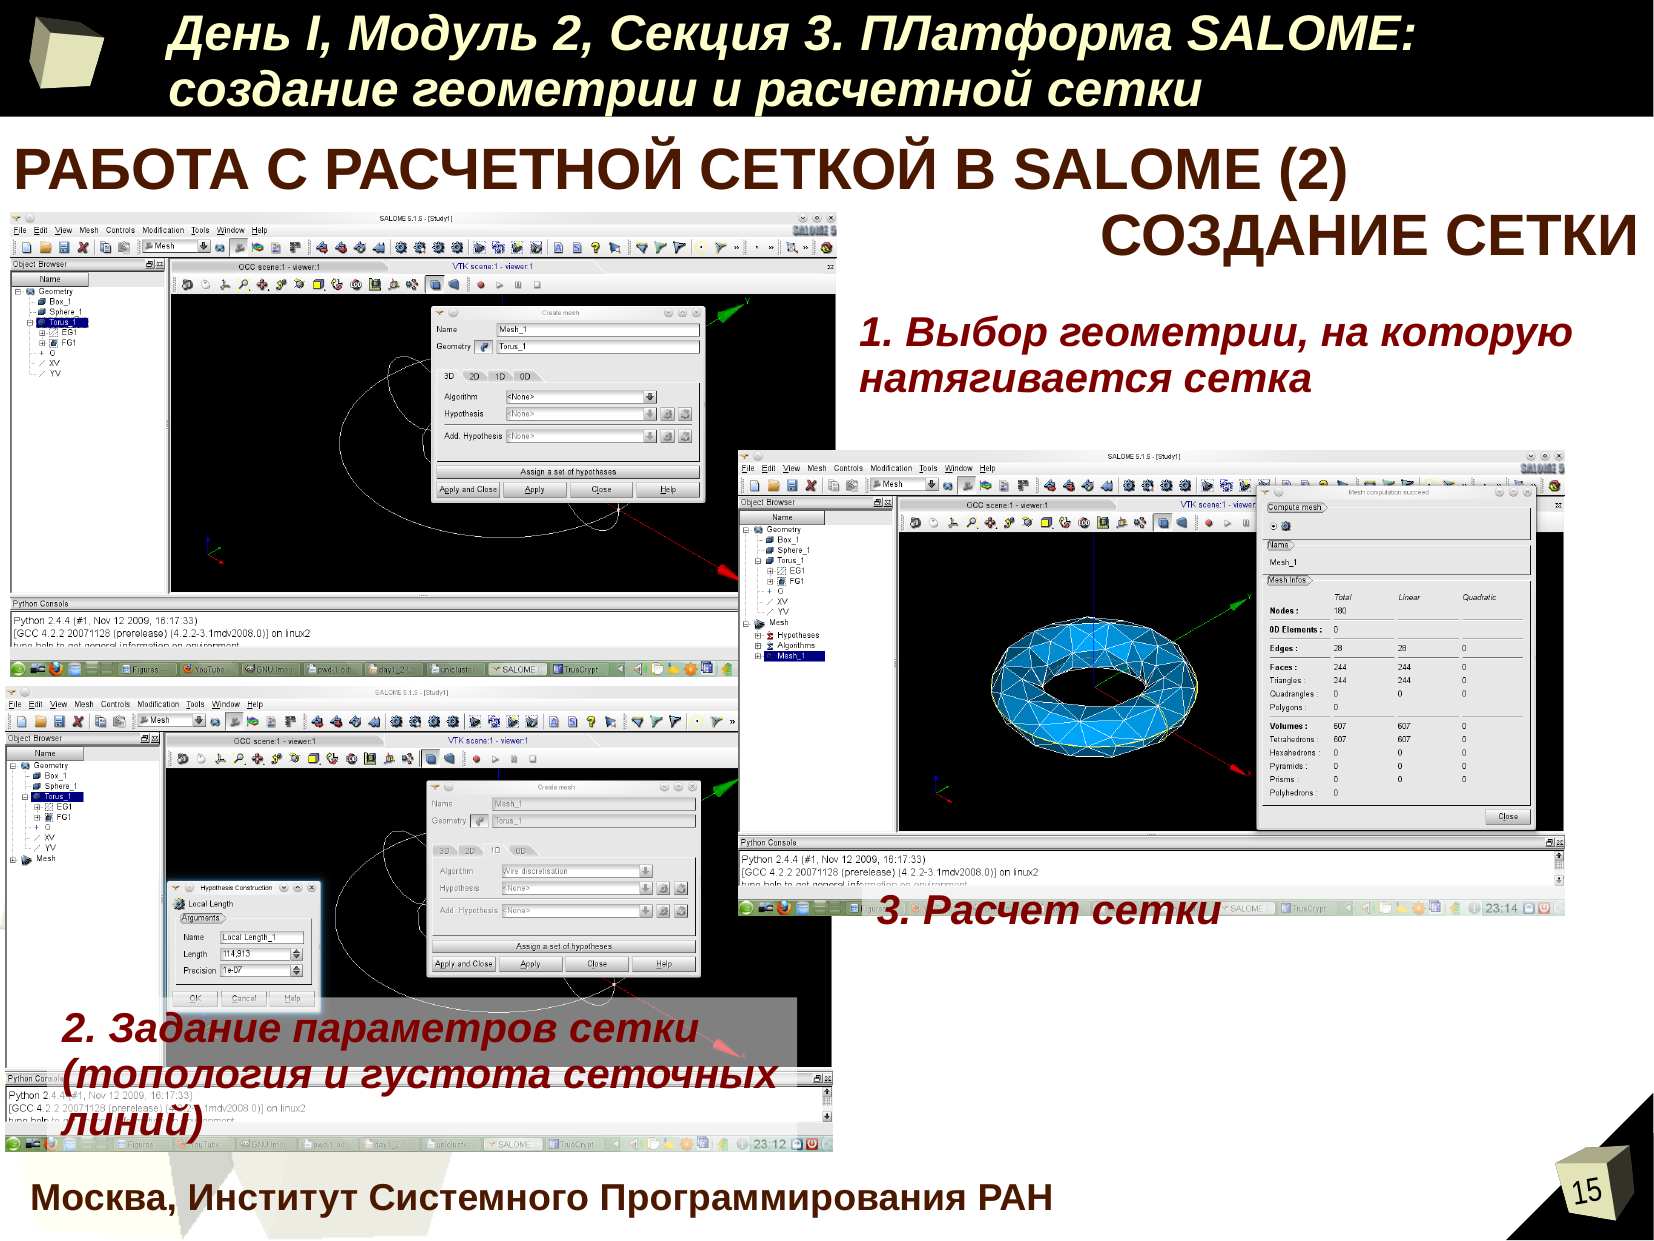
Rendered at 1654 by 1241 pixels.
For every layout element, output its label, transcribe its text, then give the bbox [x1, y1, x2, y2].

picture [0, 275, 1565, 1241]
text_box РАБОТА С РАСЧЕТНОЙ СЕТКОЙ В SALOME (2) СОЗДАНИЕ СЕТКИ [0, 129, 1654, 275]
text_box 1. Выбор геометрии, на которую натягивается сетка [844, 301, 1595, 409]
picture [464, 1193, 472, 1198]
text_box 3. Расчет сетки [862, 879, 1613, 962]
text_box 2. Задание параметров сетки (топология и густота сеточных линий) [47, 997, 798, 1152]
